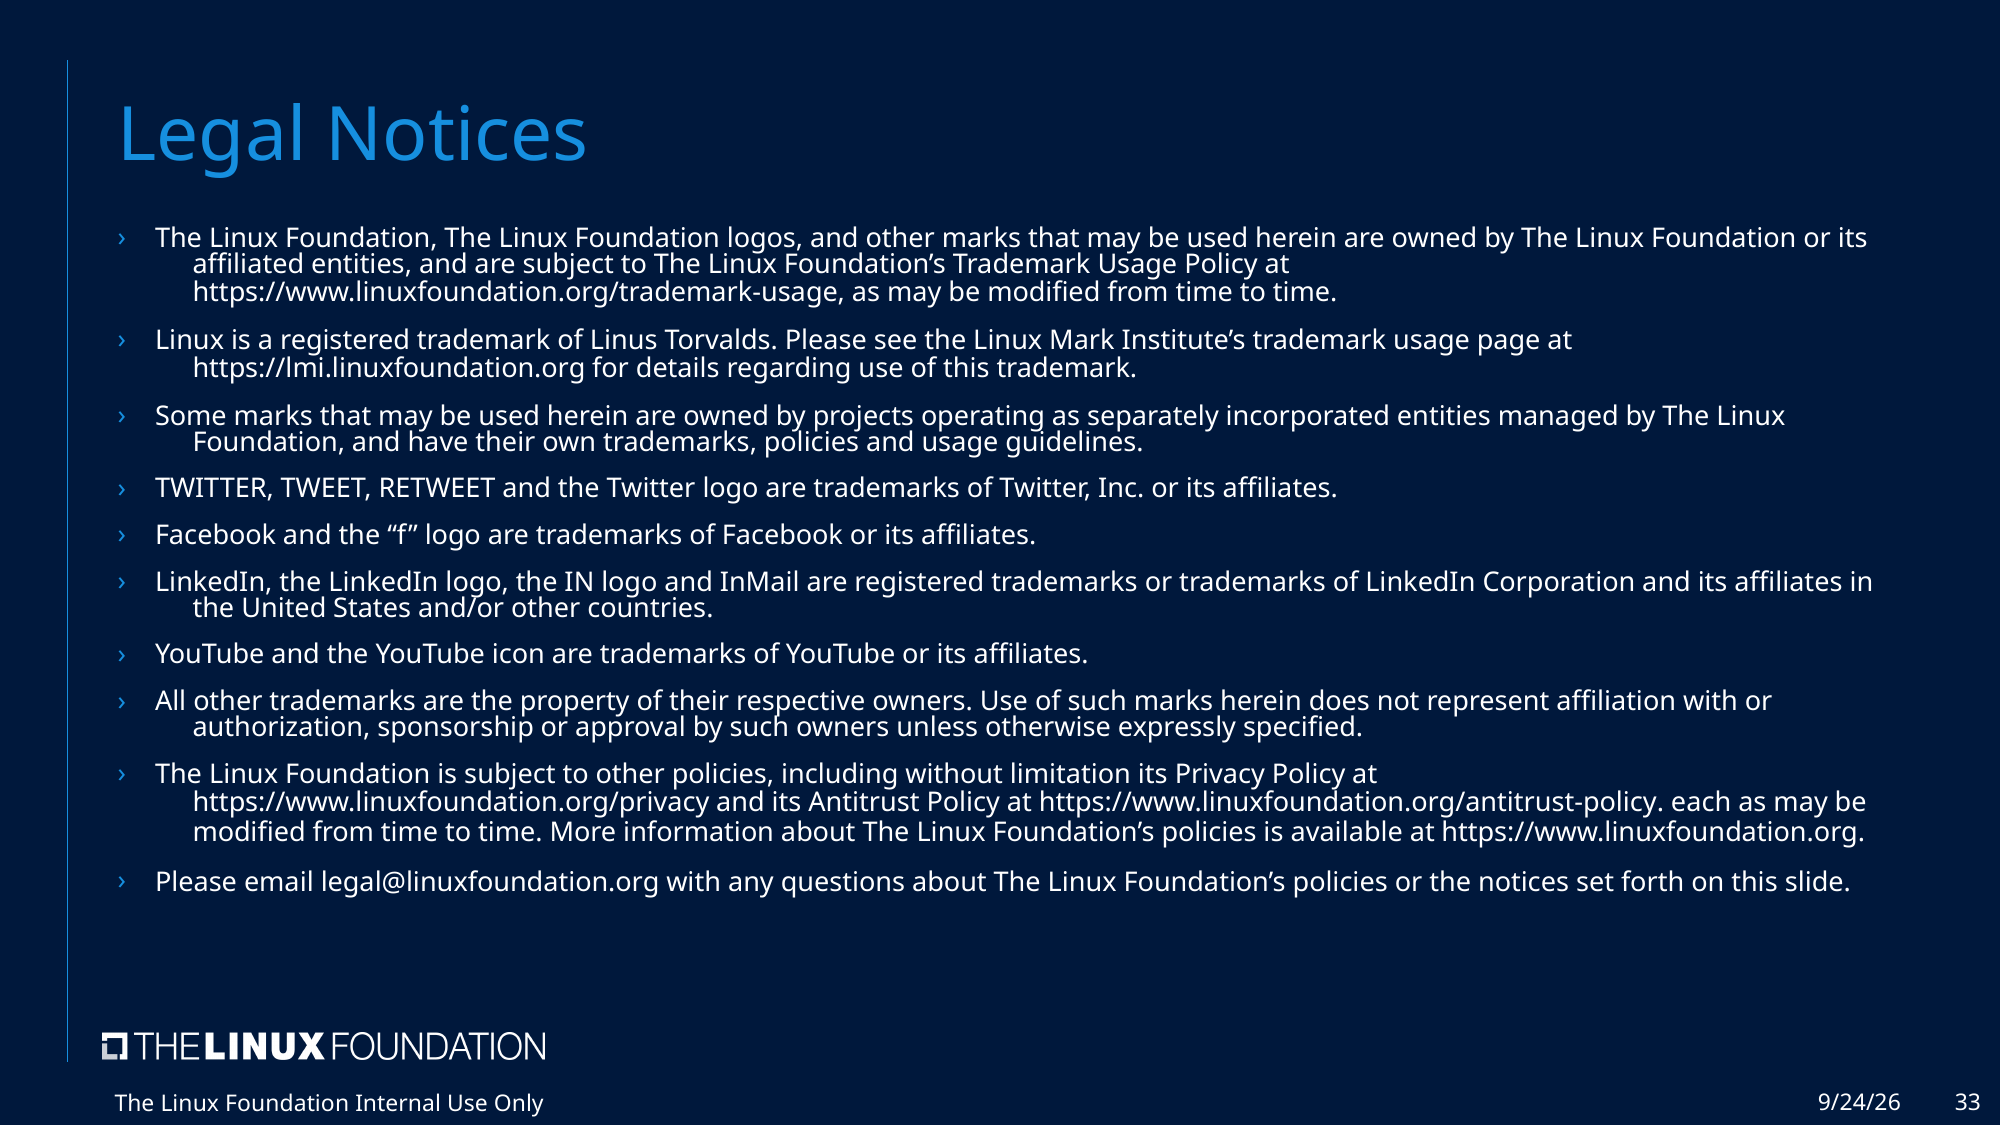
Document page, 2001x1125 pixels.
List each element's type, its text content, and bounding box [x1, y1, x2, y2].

text_box 33 [1939, 1080, 2000, 1125]
title Legal Notices [102, 59, 1897, 214]
list The Linux Foundation, The Linux Foundation logos, and other marks that may be used herein are owned by The Linux Foundation or its affiliated entities, and are subject to The Linux Foundation’s Trademark Usage Policy at https://www.linuxfoundation.org/trademark-usage, as may be modified from time to time. Linux is a registered trademark of Linus Torvalds. Please see the Linux Mark Institute’s trademark usage page at https://lmi.linuxfoundation.org for details regarding use of this trademark. Some marks that may be used herein are owned by projects operating as separately incorporated entities managed by The Linux Foundation, and have their own trademarks, policies and usage guidelines. TWITTER, TWEET, RETWEET and the Twitter logo are trademarks of Twitter, Inc. or its affiliates. Facebook and the “f” logo are trademarks of Facebook or its affiliates. LinkedIn, the LinkedIn logo, the IN logo and InMail are registered trademarks or trademarks of LinkedIn Corporation and its affiliates in the United States and/or other countries. YouTube and the YouTube icon are trademarks of YouTube or its affiliates. All other trademarks are the property of their respective owners. Use of such marks herein does not represent affiliation with or authorization, sponsorship or approval by such owners unless otherwise expressly specified. The Linux Foundation is subject to other policies, including without limitation its Privacy Policy at https://www.linuxfoundation.org/privacy and its Antitrust Policy at https://www.linuxfoundation.org/antitrust-policy. each as may be modified from time to time. More information about The Linux Foundation’s policies is available at https://www.linuxfoundation.org. Please email legal@linuxfoundation.org with any questions about The Linux Foundation’s policies or the notices set forth on this slide. [102, 219, 1897, 933]
text_box 8/14/2017 [1802, 1080, 1939, 1125]
text_box The Linux Foundation Internal Use Only [99, 1080, 653, 1125]
